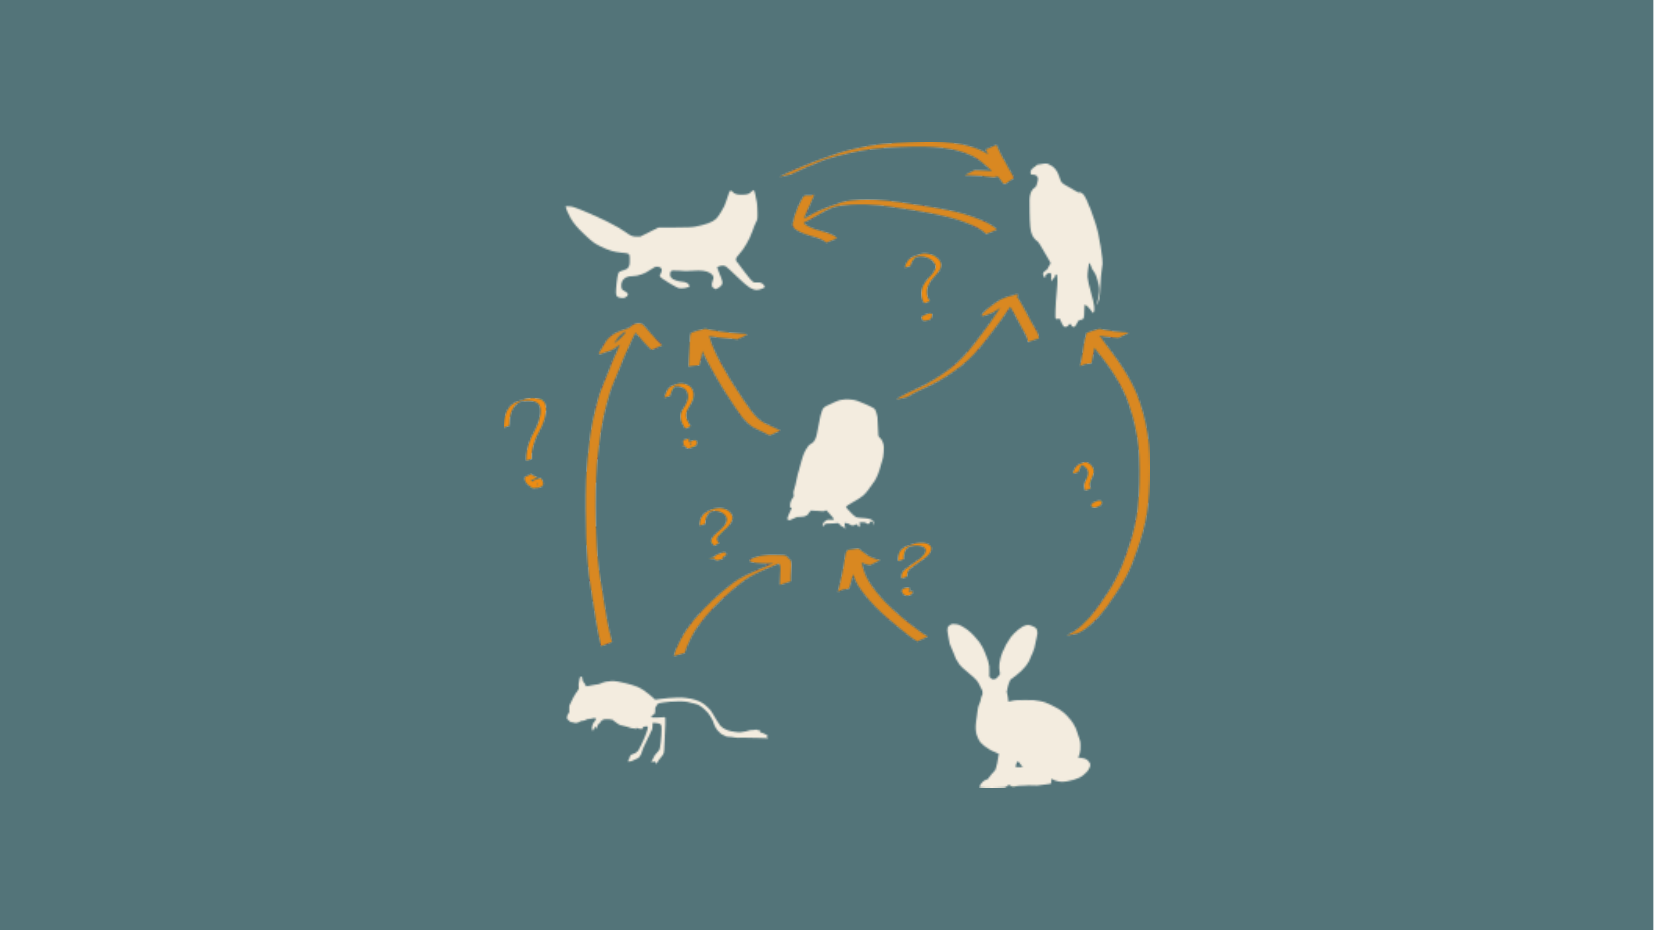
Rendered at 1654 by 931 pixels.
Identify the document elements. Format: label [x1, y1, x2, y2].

picture [504, 142, 1150, 788]
